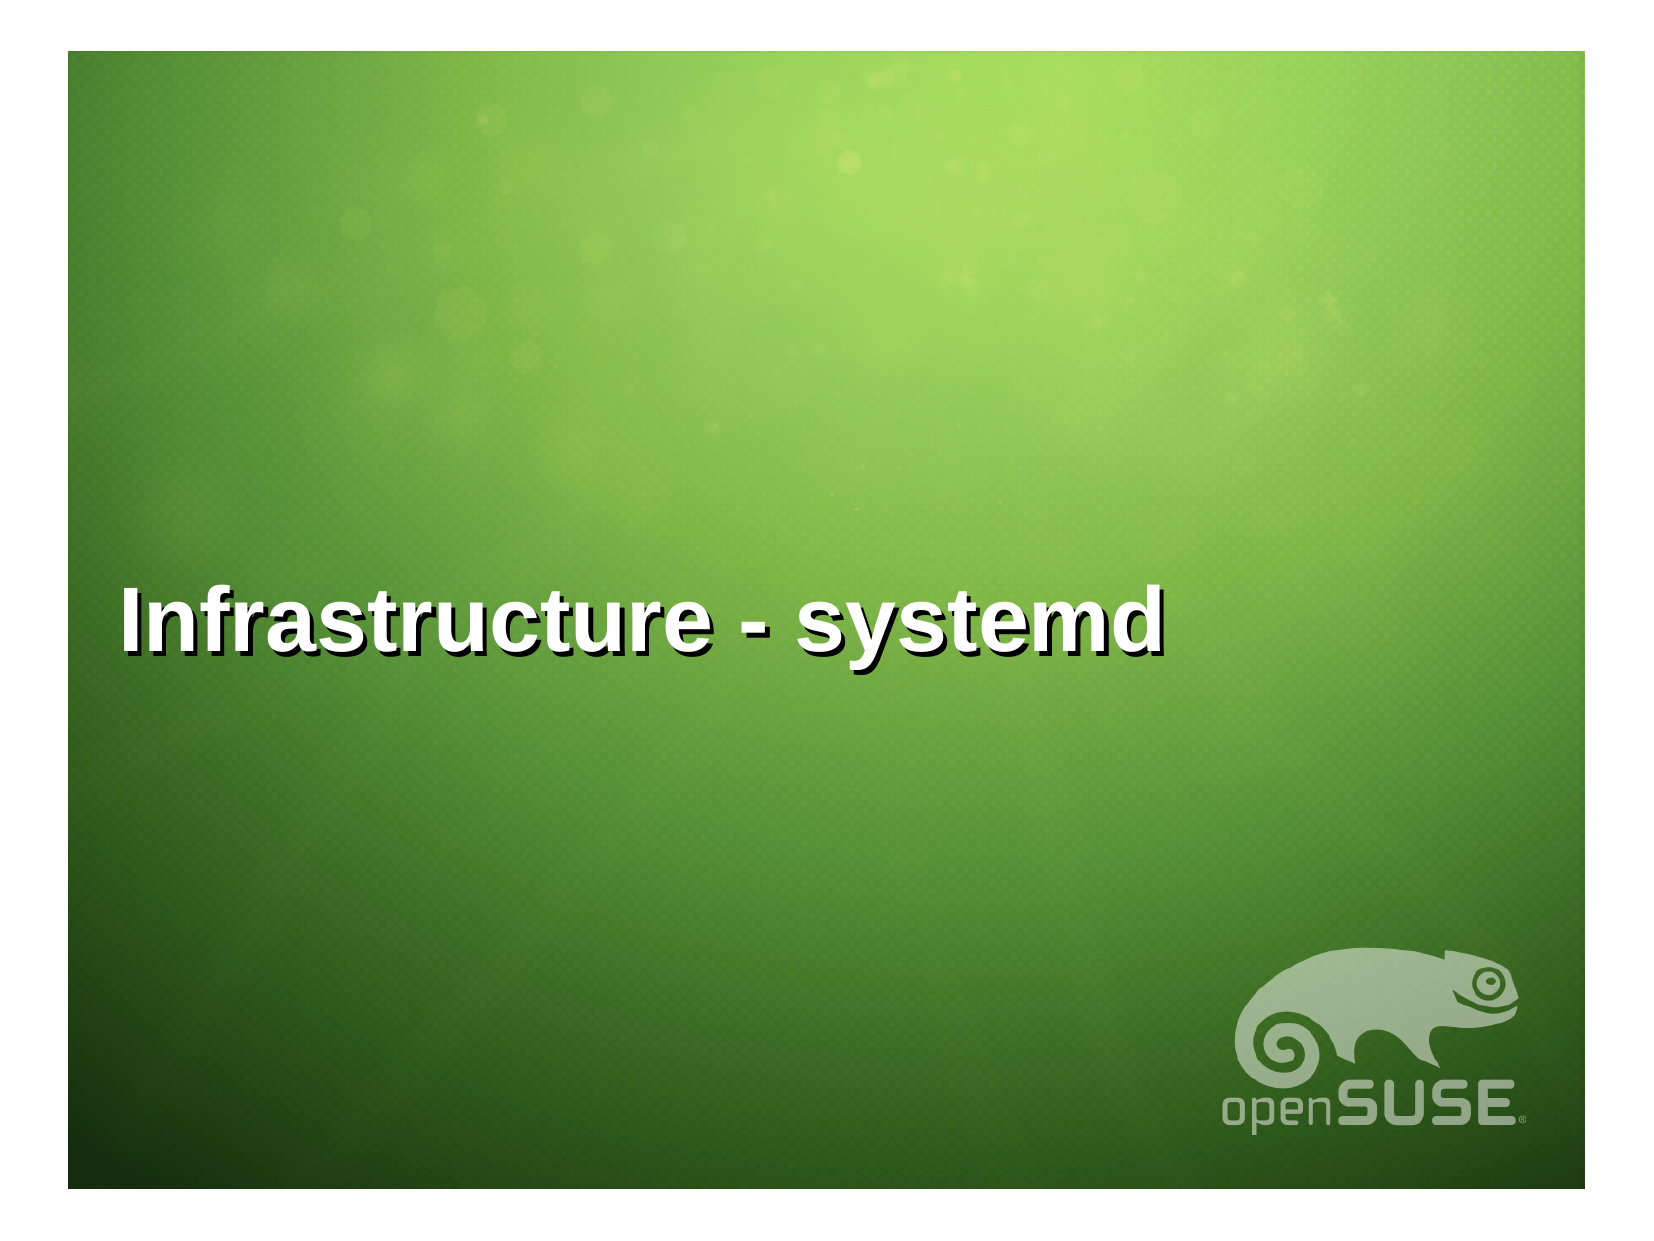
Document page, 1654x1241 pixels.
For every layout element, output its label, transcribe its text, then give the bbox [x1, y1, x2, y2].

picture [68, 51, 1585, 1189]
title Infrastructure - systemd [118, 457, 1607, 783]
